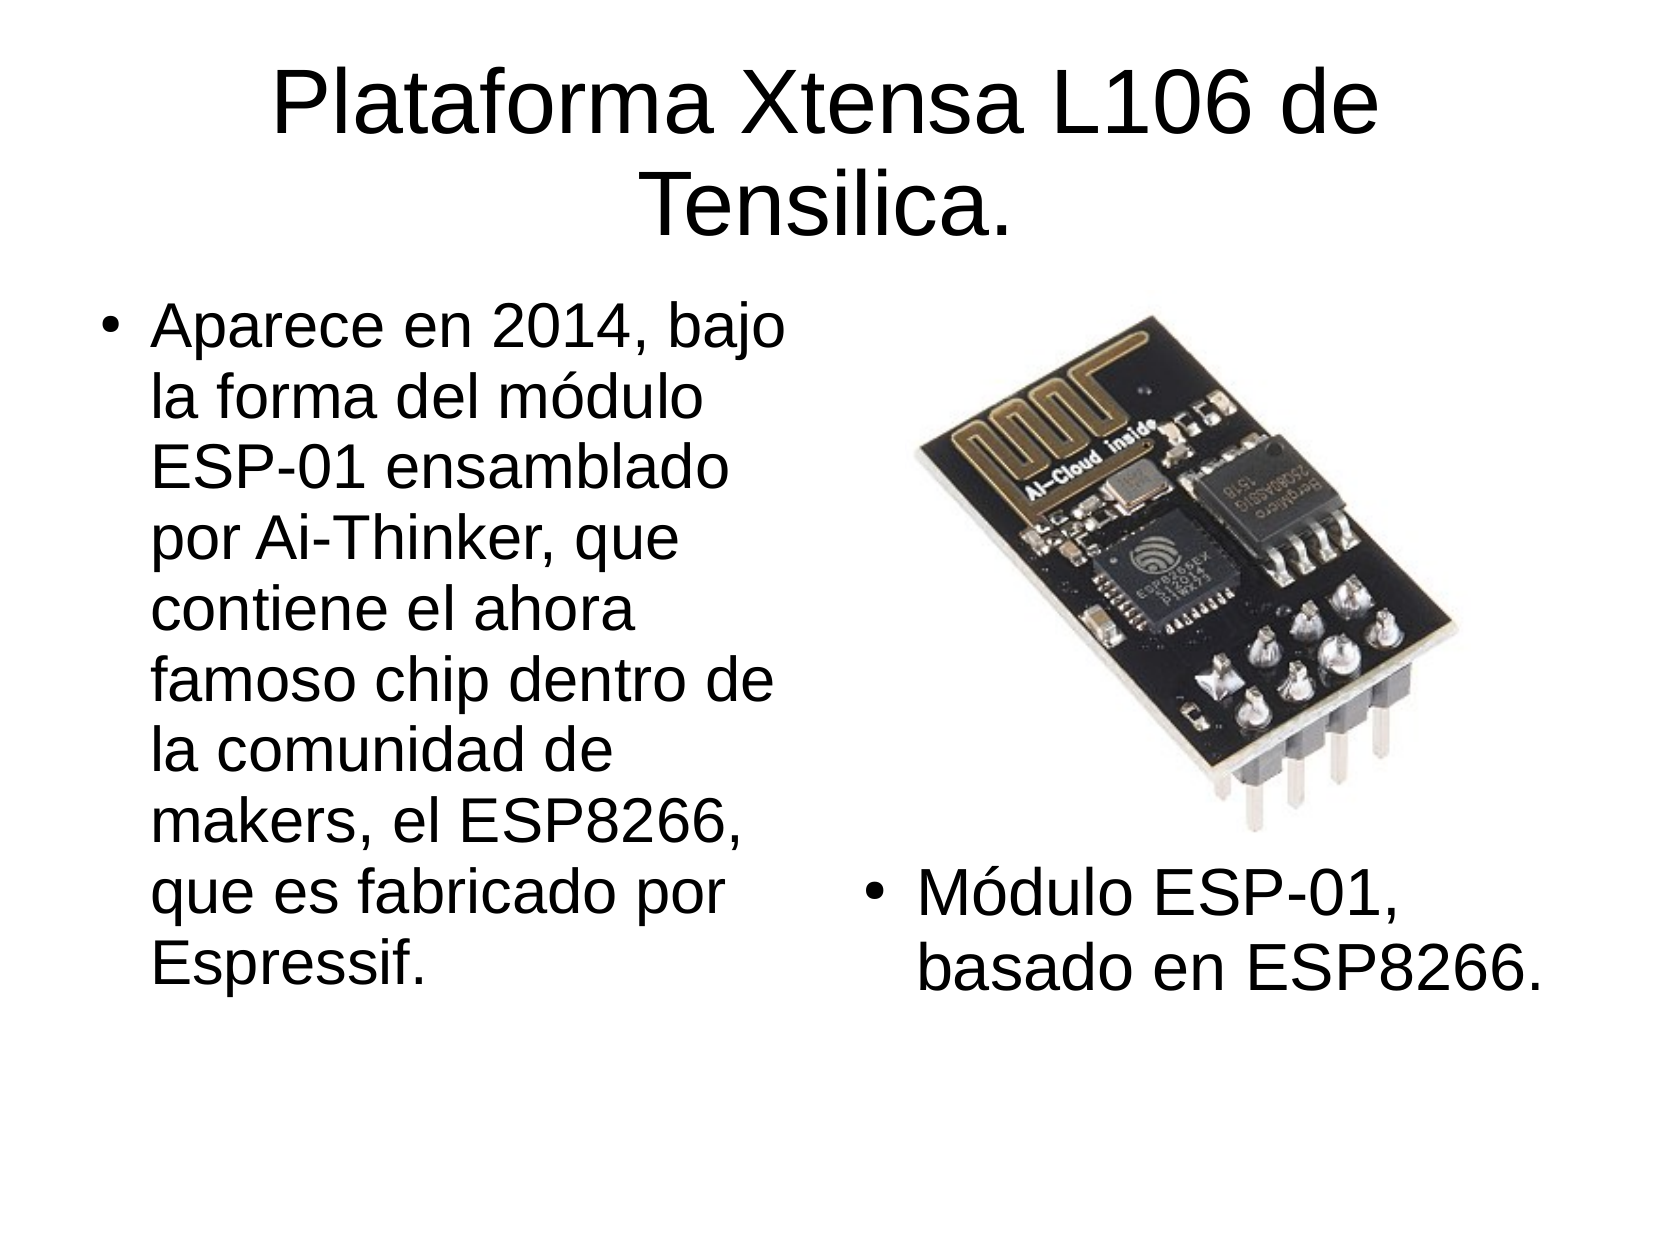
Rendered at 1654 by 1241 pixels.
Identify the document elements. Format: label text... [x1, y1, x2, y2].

list Módulo ESP-01, basado en ESP8266. [845, 855, 1572, 1009]
picture [905, 290, 1471, 855]
title Plataforma Xtensa L106 de Tensilica. [82, 49, 1571, 257]
list Aparece en 2014, bajo la forma del módulo ESP-01 ensamblado por Ai-Thinker, que contiene el ahora famoso chip dentro de la comunidad de makers, el ESP8266, que es fabricado por Espressif. [82, 290, 809, 1010]
